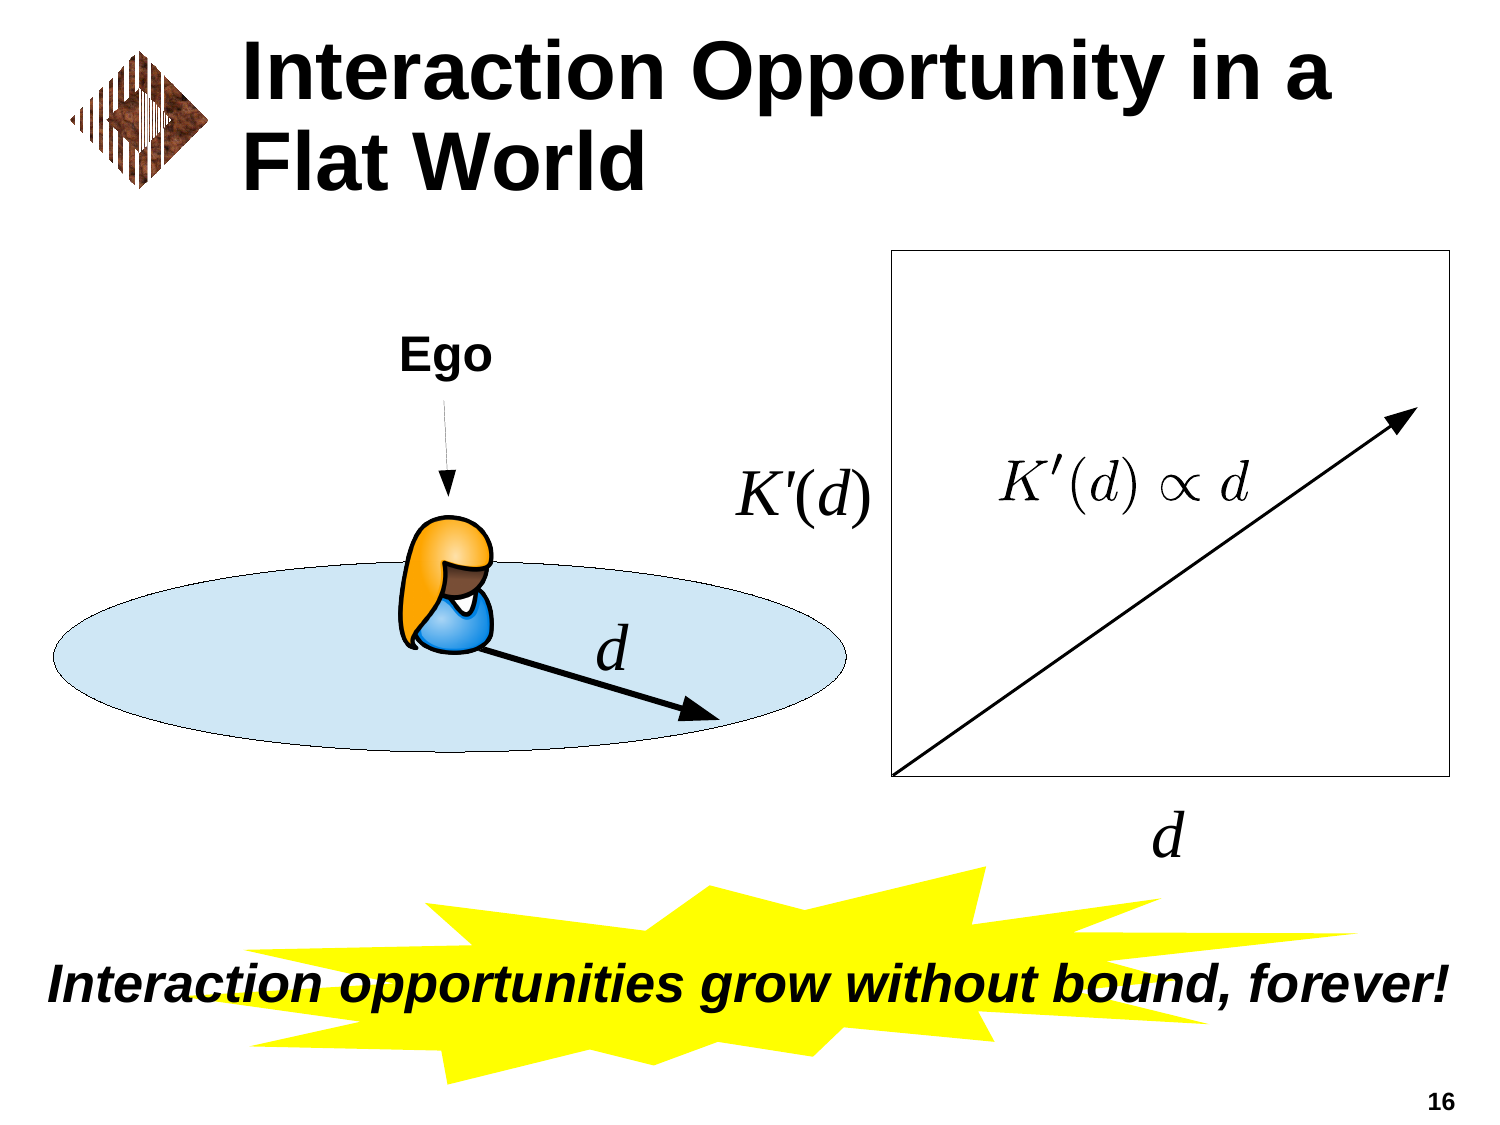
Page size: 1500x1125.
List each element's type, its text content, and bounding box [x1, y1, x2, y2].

text_box d [595, 605, 630, 680]
picture [998, 453, 1249, 515]
text_box [891, 250, 1450, 777]
text_box [53, 561, 847, 753]
text_box K'(d) [736, 450, 874, 525]
text_box Ego [398, 322, 494, 378]
picture [398, 515, 494, 655]
text_box [249, 1010, 1210, 1085]
text_box [285, 866, 1358, 949]
picture [45, 29, 233, 210]
text_box d [1151, 792, 1186, 867]
text_box Interaction opportunities grow without bound, forever! [47, 949, 1453, 1010]
title Interaction Opportunity in a Flat World [241, 25, 1453, 210]
